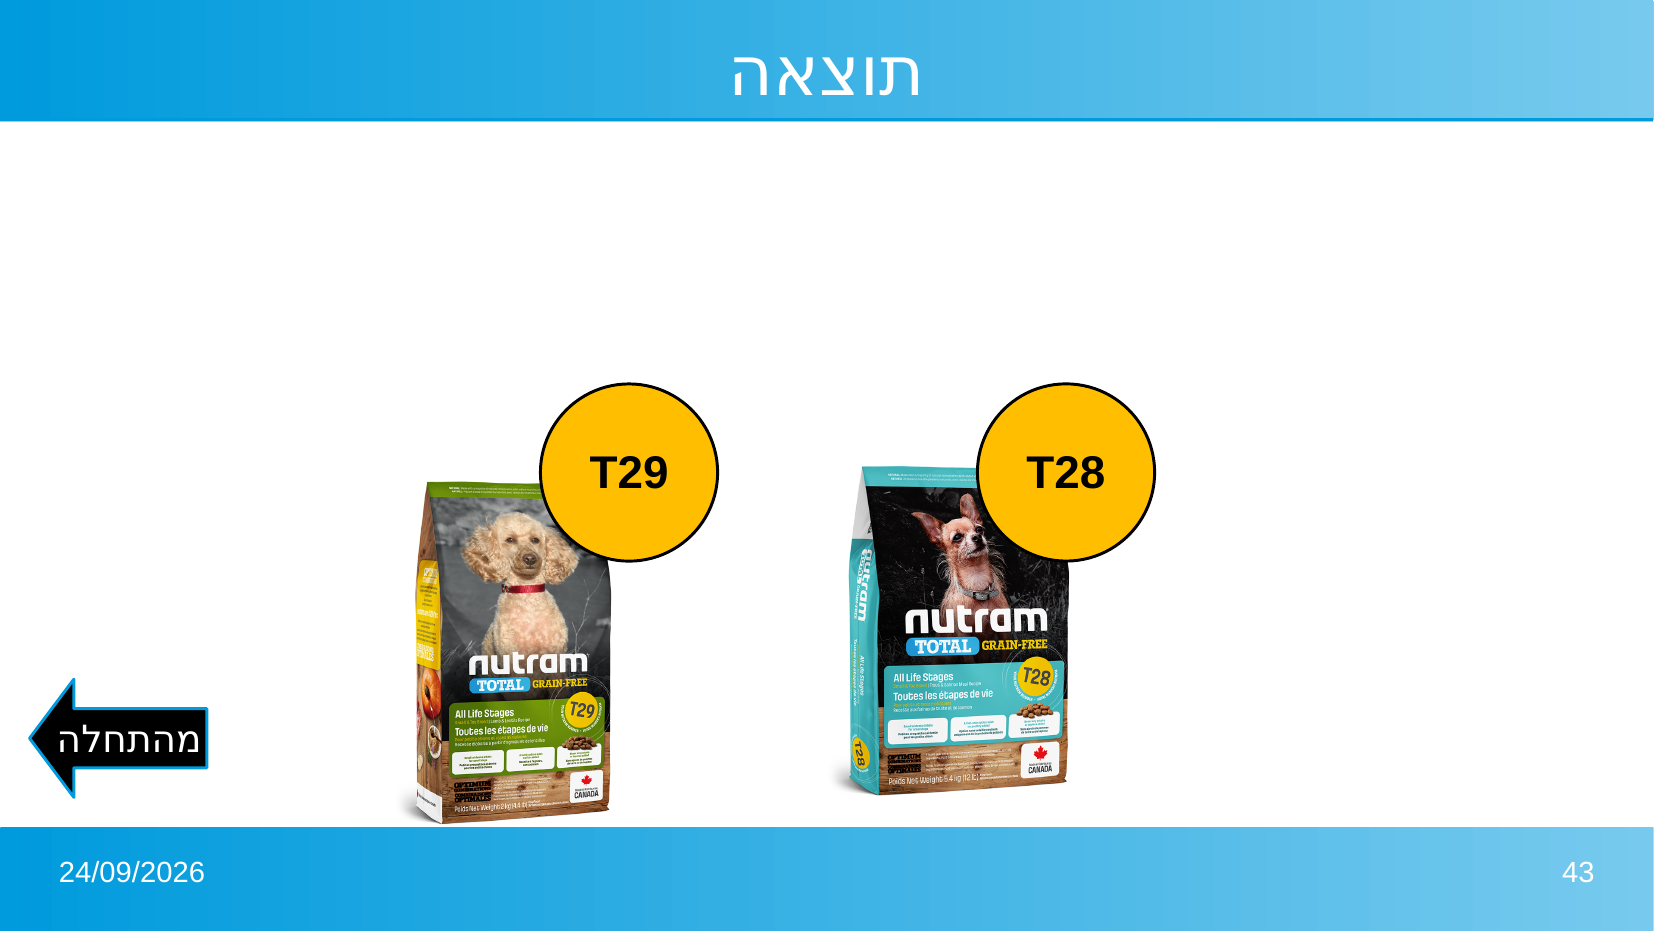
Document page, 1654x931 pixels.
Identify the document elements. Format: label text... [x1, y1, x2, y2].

text_box T29 [540, 383, 718, 562]
text_box מהתחלה [29, 679, 207, 798]
text_box T28 [977, 383, 1155, 562]
title תוצאה [59, 21, 1595, 116]
picture [380, 456, 650, 827]
picture [822, 425, 1093, 798]
